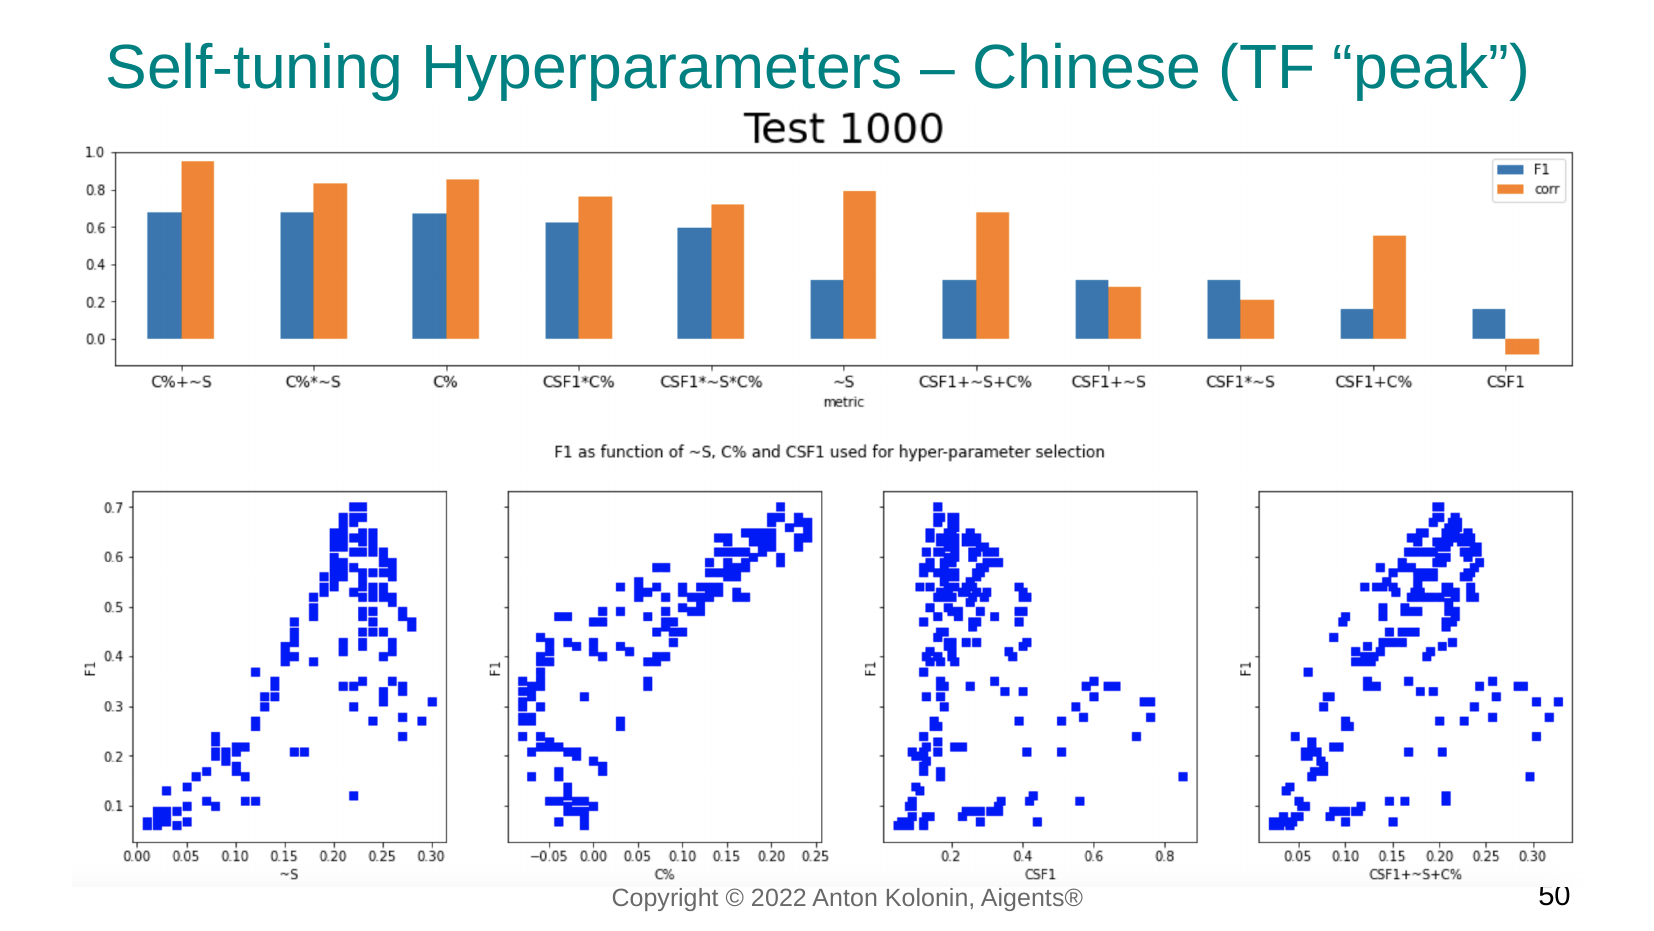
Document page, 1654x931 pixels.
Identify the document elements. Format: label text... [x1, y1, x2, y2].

text_box Self-tuning Hyperparameters – Chinese (TF “peak”) [0, 0, 1630, 135]
picture [72, 135, 1586, 887]
